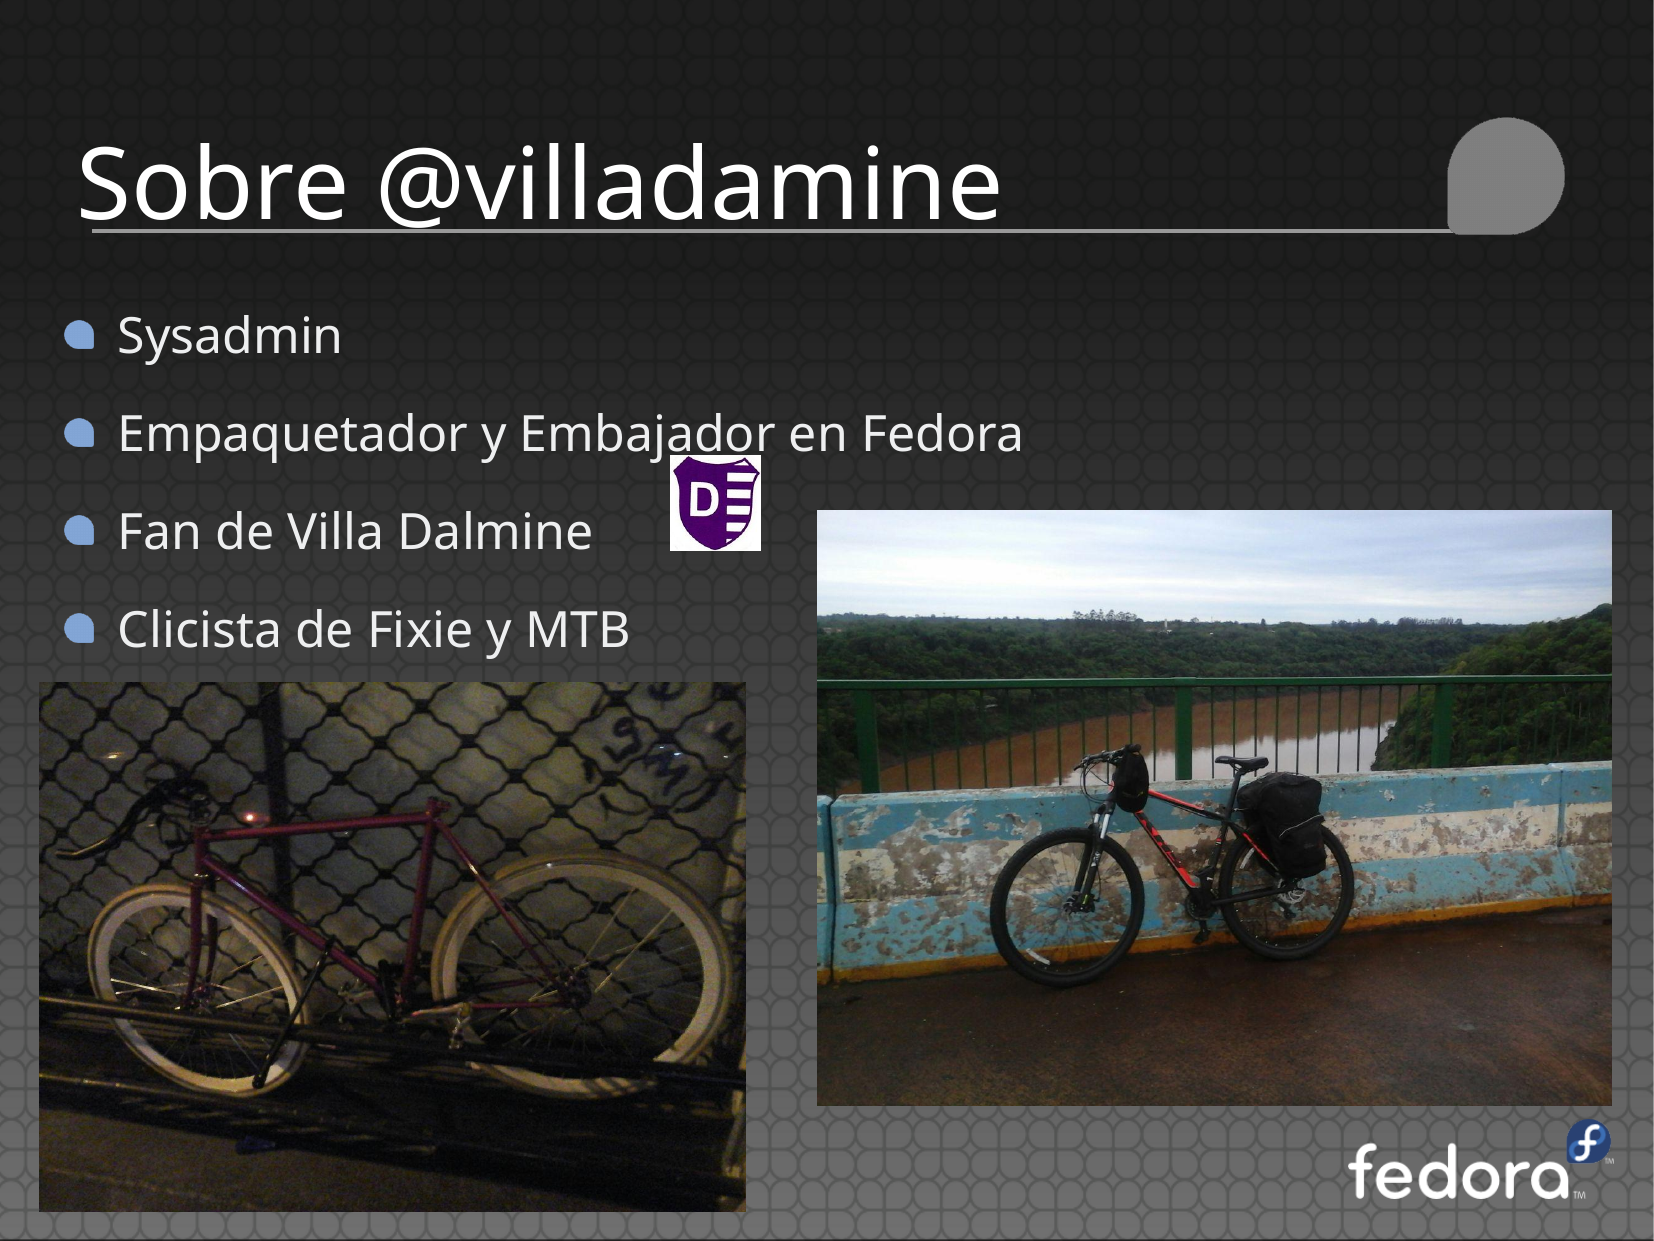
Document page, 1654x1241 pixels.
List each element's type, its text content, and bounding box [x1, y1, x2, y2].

title Sobre @villadamine [76, 112, 1566, 249]
list Sysadmin Empaquetador y Embajador en Fedora Fan de Villa Dalmine Clicista de Fixie y MTB [46, 300, 1536, 1105]
picture [0, 0, 1654, 1241]
